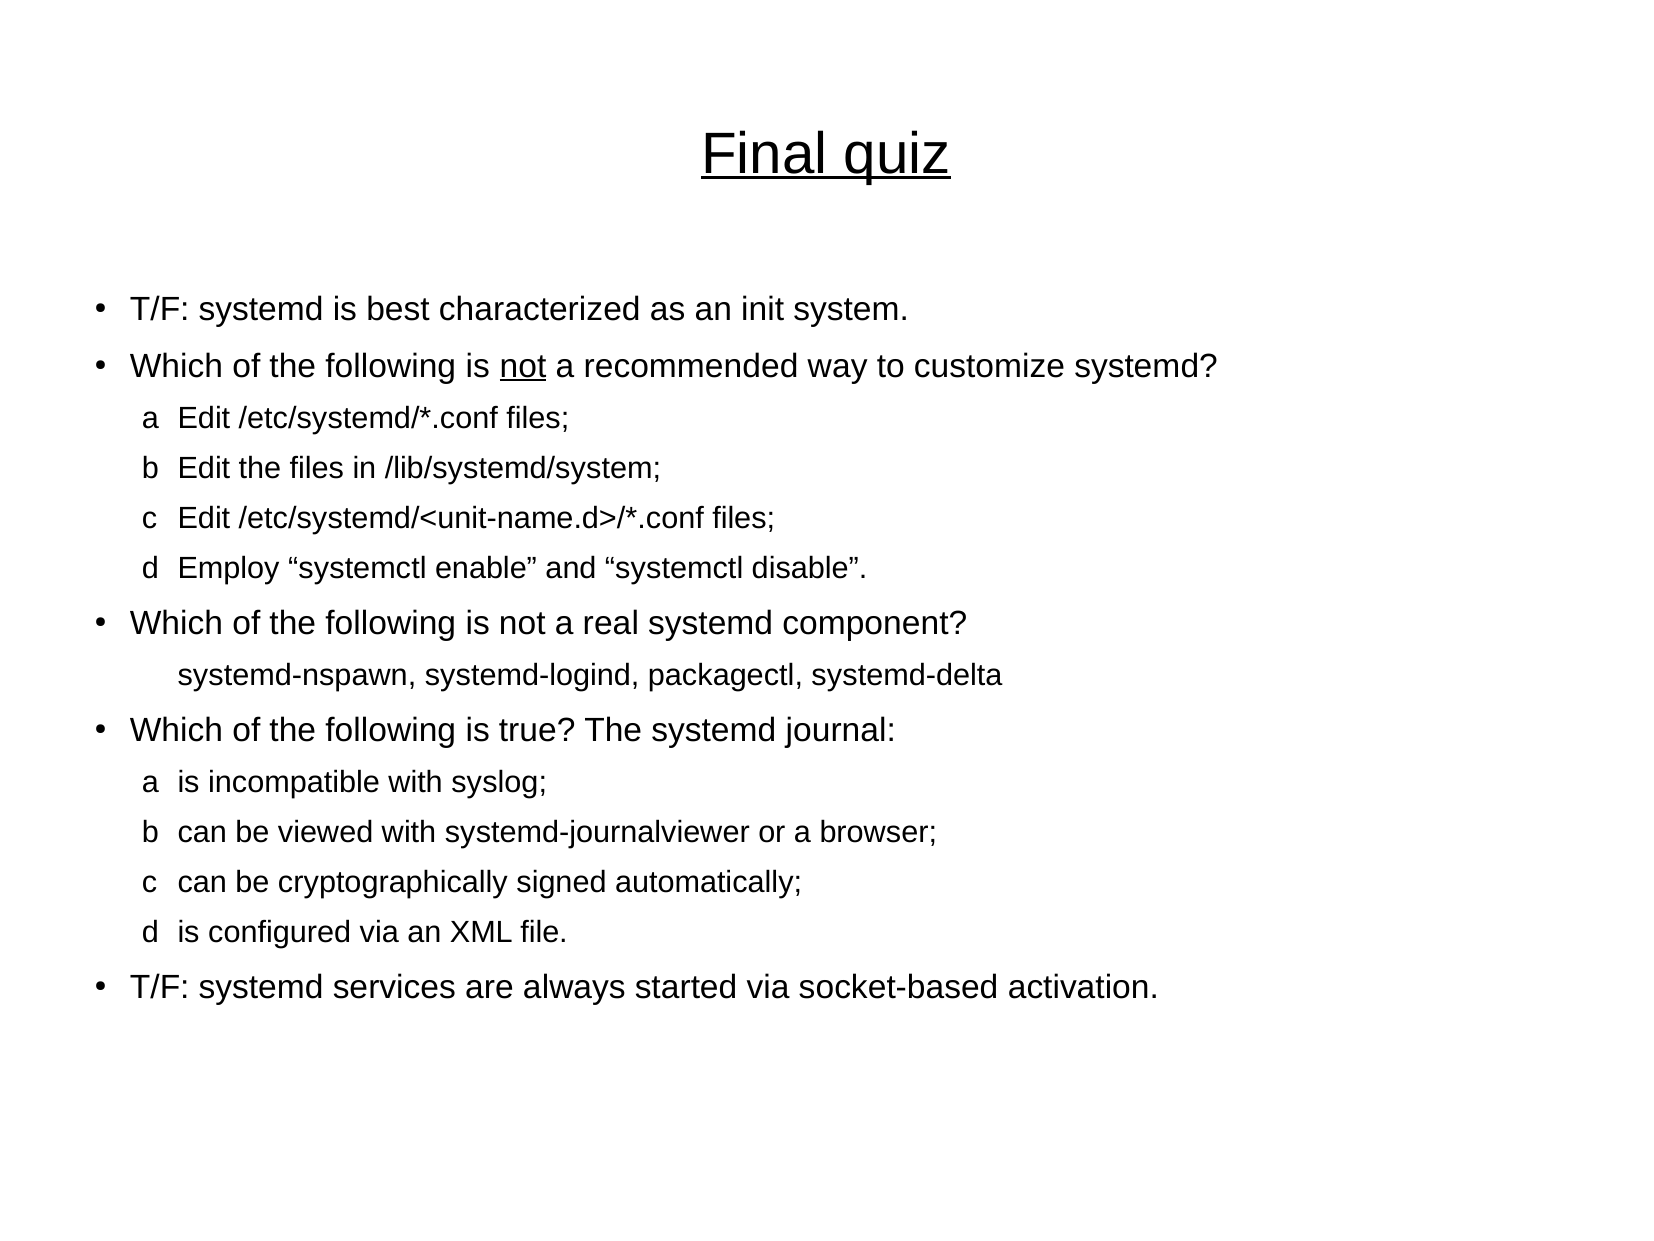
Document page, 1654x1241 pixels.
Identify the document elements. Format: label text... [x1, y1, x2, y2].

list T/F: systemd is best characterized as an init system. Which of the following is not a recommended way to customize systemd? Edit /etc/systemd/*.conf files; Edit the files in /lib/systemd/system; Edit /etc/systemd/<unit-name.d>/*.conf files; Employ “systemctl enable” and “systemctl disable”. Which of the following is not a real systemd component? systemd-nspawn, systemd-logind, packagectl, systemd-delta Which of the following is true? The systemd journal: is incompatible with syslog; can be viewed with systemd-journalviewer or a browser; can be cryptographically signed automatically; is configured via an XML file. T/F: systemd services are always started via socket-based activation. [82, 290, 1571, 1010]
title Final quiz [82, 49, 1571, 257]
